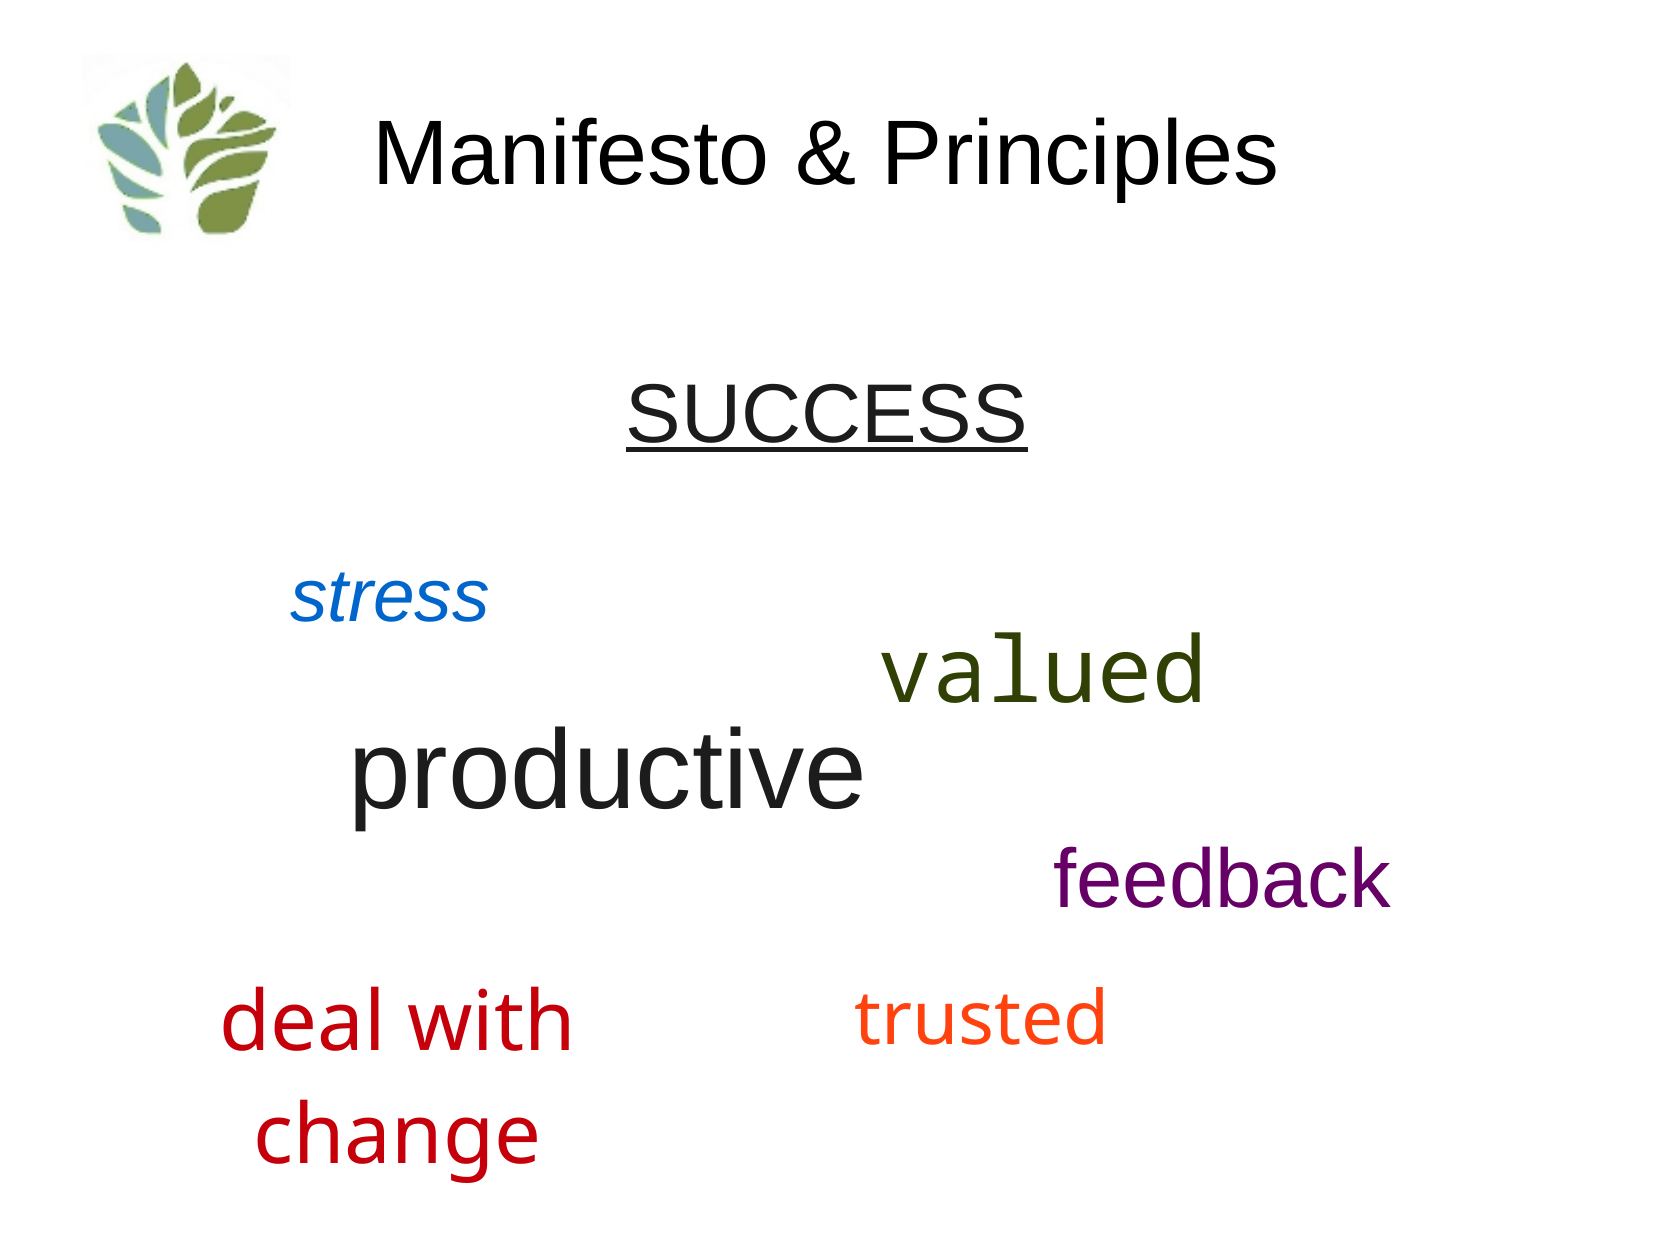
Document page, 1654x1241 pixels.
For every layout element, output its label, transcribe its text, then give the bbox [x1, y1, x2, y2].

text_box deal with change [165, 954, 631, 1156]
text_box productive [285, 699, 931, 841]
title Manifesto & Principles [291, 49, 1571, 257]
text_box trusted [660, 957, 1306, 1118]
text_box SUCCESS [504, 360, 1150, 468]
picture [82, 49, 291, 258]
text_box stress [225, 546, 556, 646]
text_box feedback [900, 825, 1546, 933]
text_box valued [720, 597, 1366, 720]
